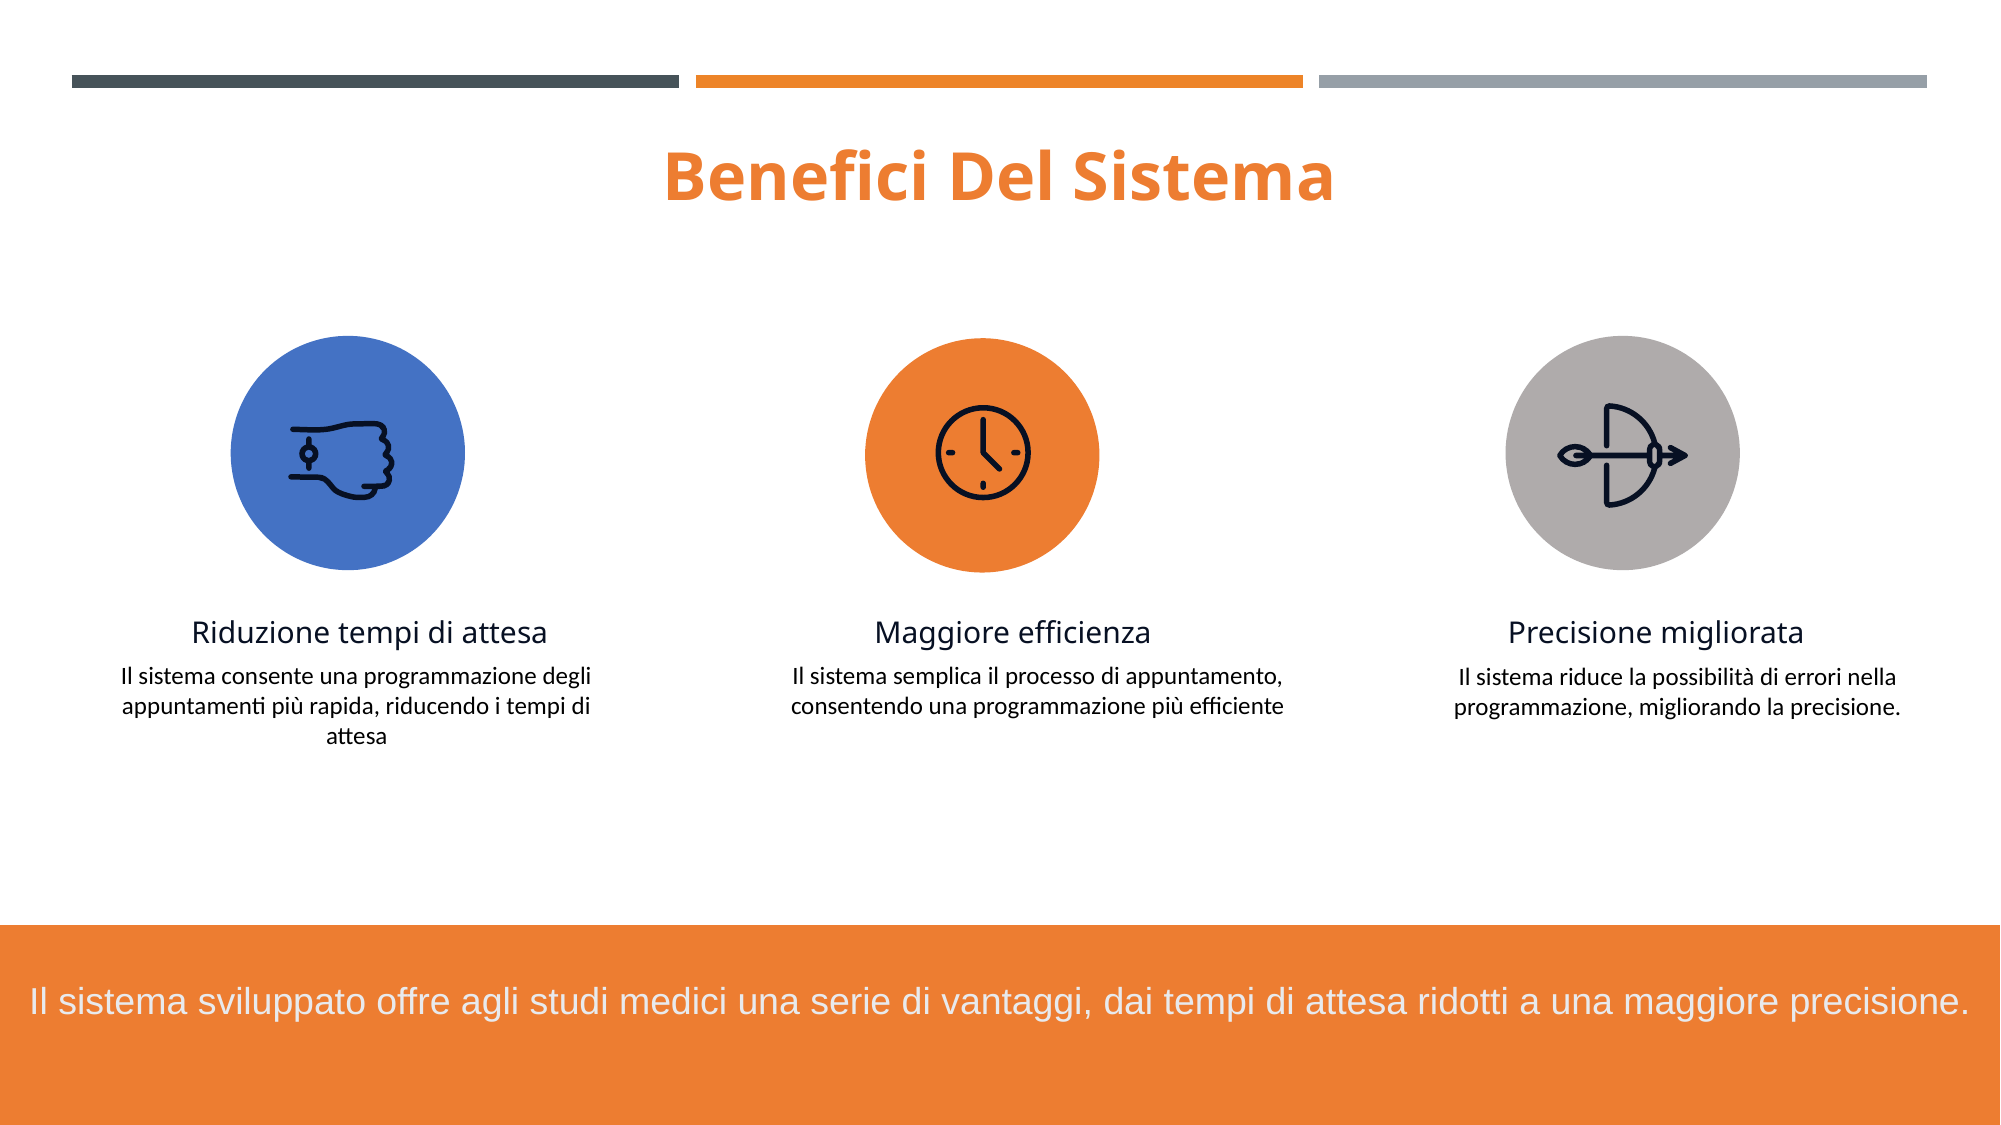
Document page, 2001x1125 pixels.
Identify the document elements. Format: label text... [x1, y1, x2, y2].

text_box Riduzione tempi di attesa [100, 611, 640, 649]
text_box Il sistema riduce la possibilità di errori nella programmazione, migliorando la precisione. [1395, 653, 1961, 729]
text_box [865, 338, 1100, 573]
text_box Il sistema sviluppato offre agli studi medici una serie di vantaggi, dai tempi di attesa ridotti a una maggiore precisione. [0, 925, 2000, 1125]
text_box Maggiore efficienza [743, 611, 1283, 649]
text_box [1505, 335, 1740, 571]
picture [1556, 403, 1689, 508]
text_box Il sistema semplica il processo di appuntamento, consentendo una programmazione più efficiente [755, 652, 1322, 729]
picture [288, 420, 395, 501]
picture [935, 404, 1031, 501]
text_box Benefici Del Sistema [489, 122, 1511, 217]
text_box Precisione migliorata [1387, 612, 1926, 649]
text_box Il sistema consente una programmazione degli appuntamenti più rapida, riducendo i tempi di attesa [73, 652, 640, 729]
text_box [230, 335, 466, 571]
